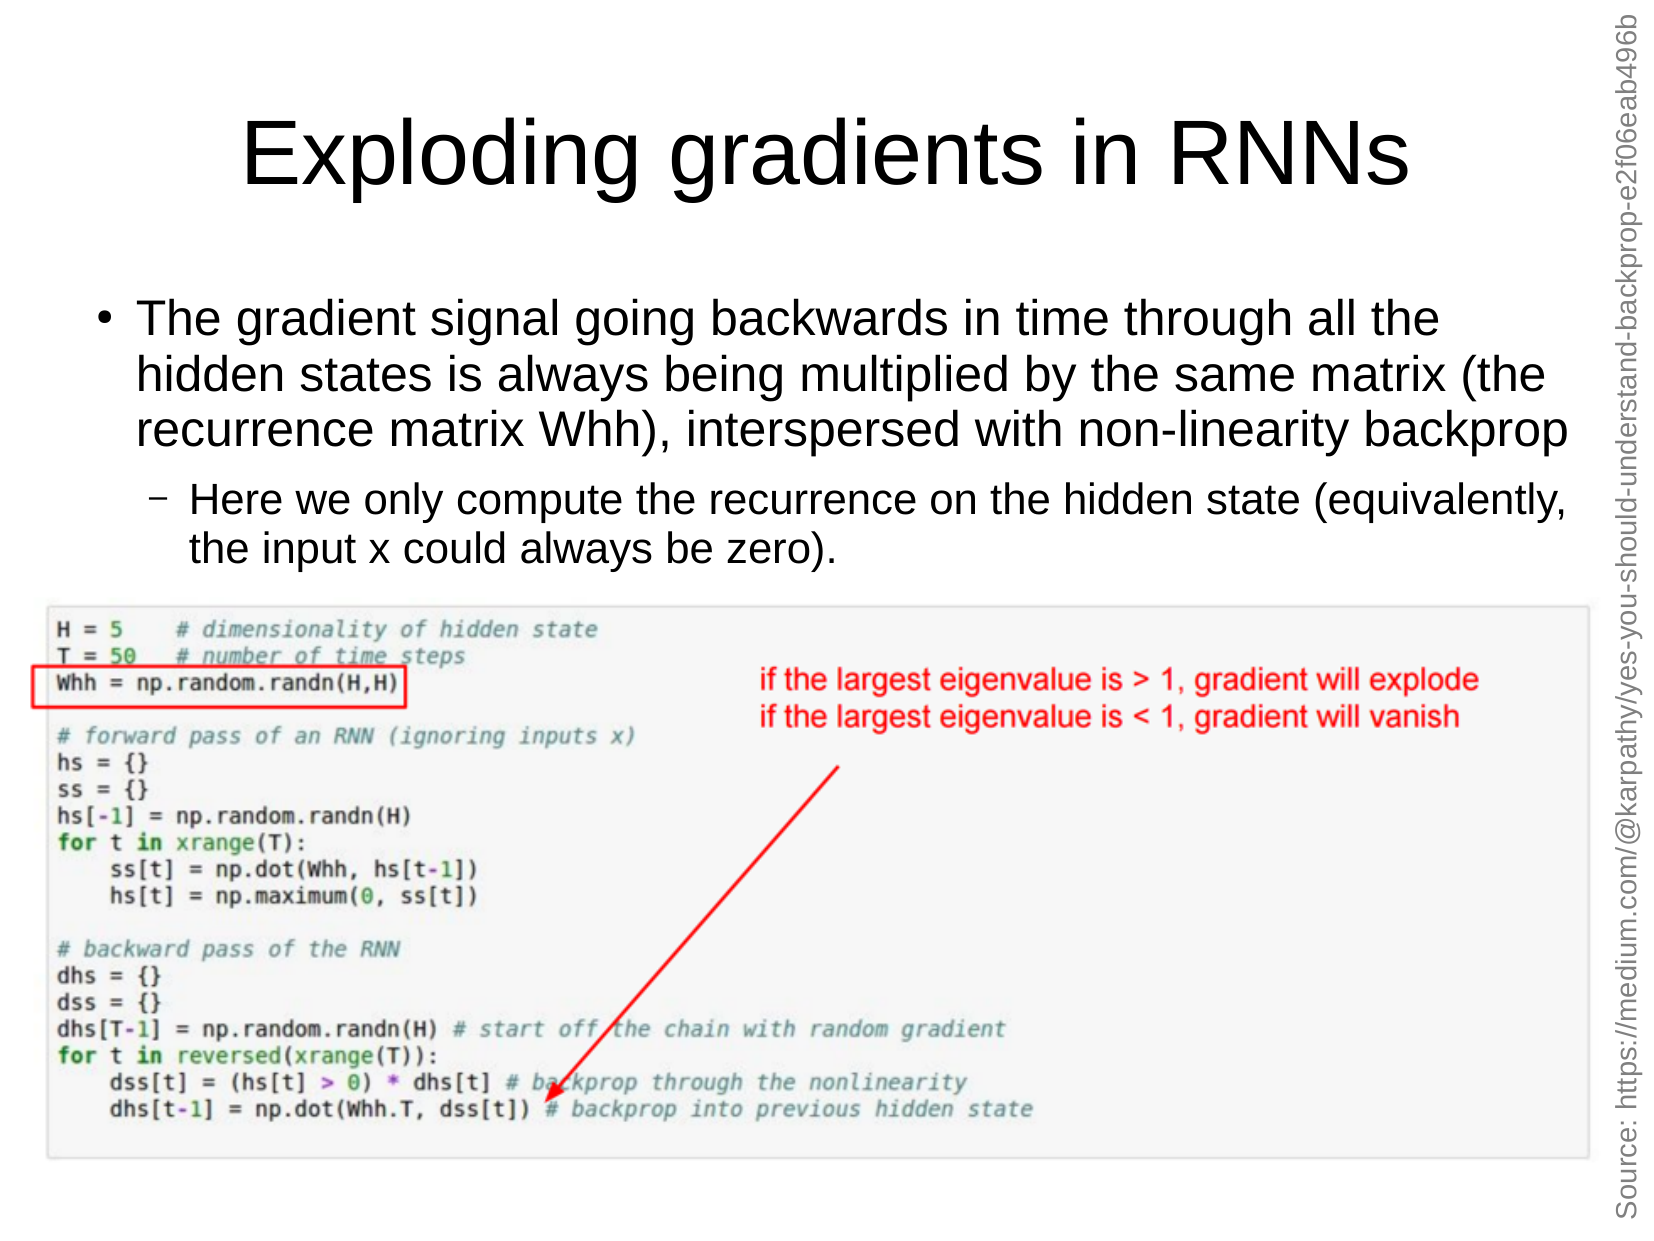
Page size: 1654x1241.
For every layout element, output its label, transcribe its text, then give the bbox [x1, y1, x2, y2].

title Exploding gradients in RNNs [82, 49, 1571, 257]
text_box Source: https://medium.com/@karpathy/yes-you-should-understand-backprop-e2f06eab496b [1602, 0, 1654, 1235]
picture [19, 591, 1602, 1171]
list The gradient signal going backwards in time through all the hidden states is always being multiplied by the same matrix (the recurrence matrix Whh), interspersed with non-linearity backprop Here we only compute the recurrence on the hidden state (equivalently, the input x could always be zero). [82, 290, 1571, 591]
